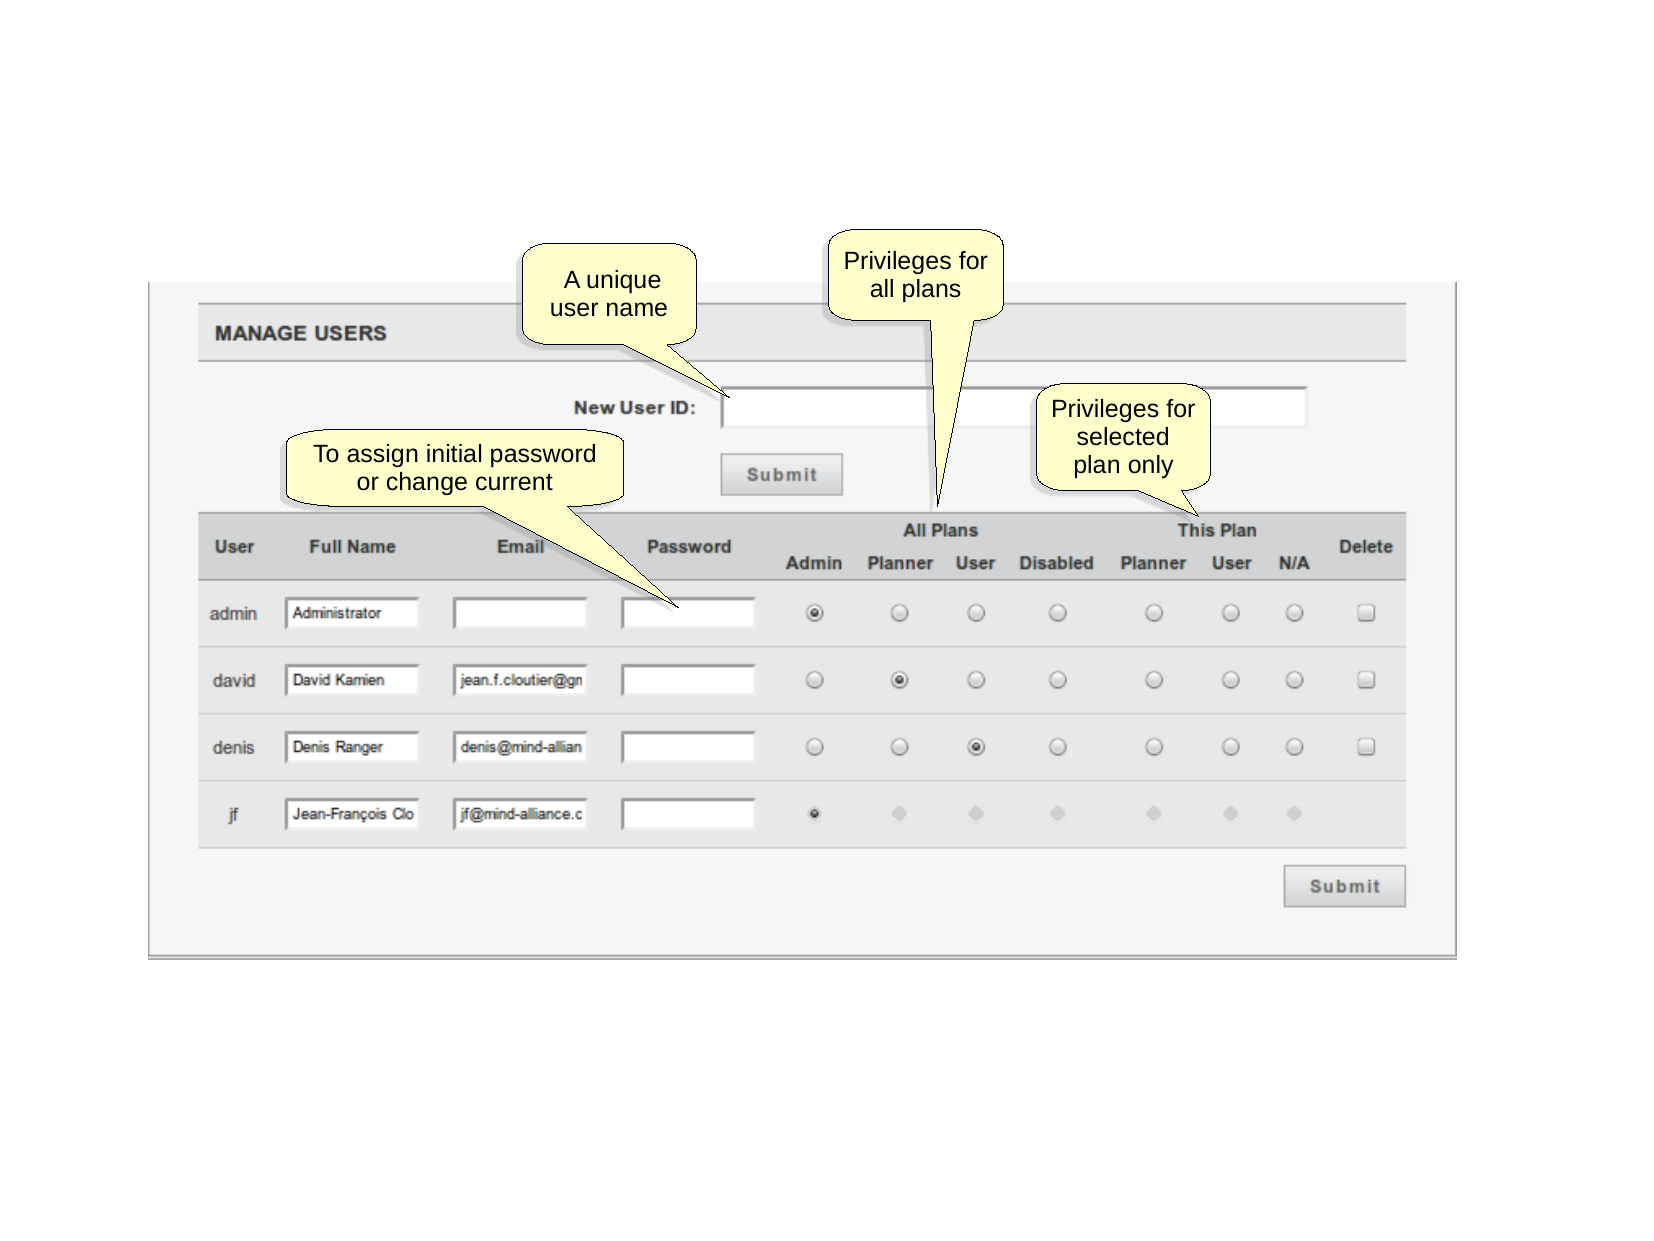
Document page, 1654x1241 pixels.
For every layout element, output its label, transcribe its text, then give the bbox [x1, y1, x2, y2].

text_box Privileges for all plans [828, 229, 1004, 507]
text_box Privileges for selected plan only [1036, 383, 1211, 517]
text_box To assign initial password or change current [286, 429, 679, 608]
text_box A unique user name [522, 243, 730, 398]
picture [148, 282, 1457, 960]
